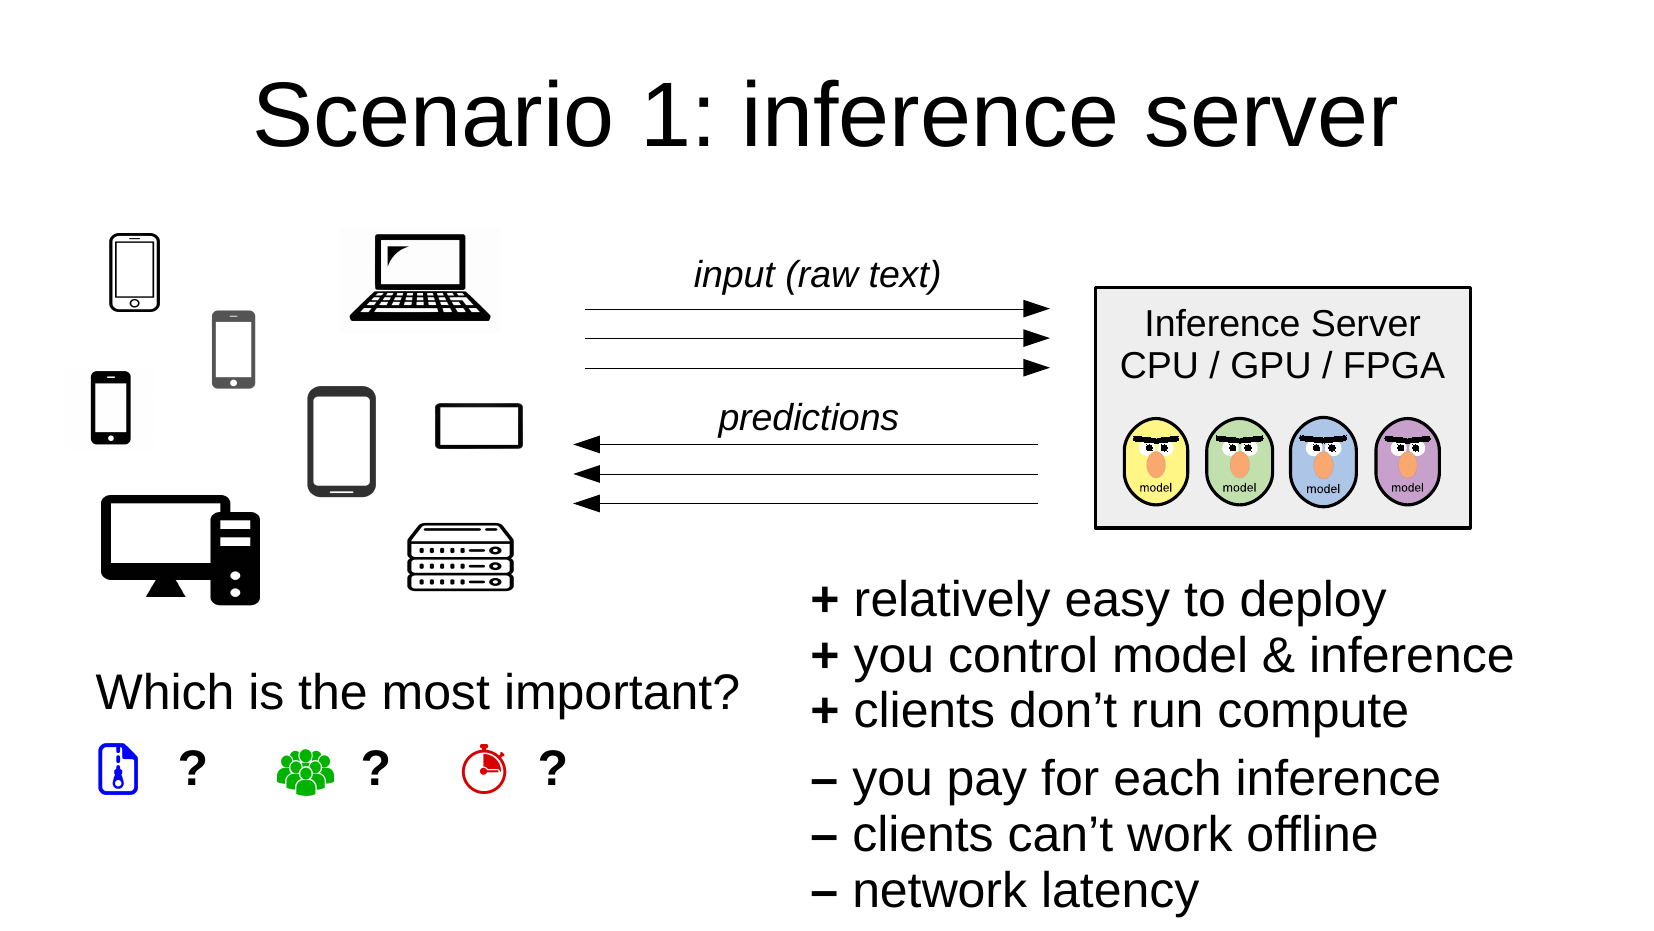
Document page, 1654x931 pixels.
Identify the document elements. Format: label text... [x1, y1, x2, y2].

picture [101, 482, 260, 618]
text_box ? [162, 732, 221, 803]
subtitle Which is the most important? [95, 636, 781, 749]
picture [65, 362, 156, 453]
picture [459, 744, 509, 794]
text_box input (raw text) [642, 245, 993, 429]
text_box Inference Server CPU / GPU / FPGA [1095, 287, 1471, 528]
text_box ? [522, 732, 581, 803]
picture [339, 227, 501, 334]
picture [395, 515, 526, 599]
text_box predictions [703, 389, 928, 527]
text_box [1290, 417, 1357, 507]
picture [435, 403, 523, 450]
picture [185, 303, 409, 502]
picture [92, 743, 144, 795]
picture [277, 742, 334, 803]
text_box [1206, 418, 1273, 505]
text_box ? [345, 732, 404, 803]
picture [89, 233, 180, 312]
text_box [1375, 418, 1440, 505]
title Scenario 1: inference server [82, 37, 1571, 193]
text_box [1124, 418, 1188, 505]
text_box + relatively easy to deploy + you control model & inference + clients don’t run compute – you pay for each inference – clients can’t work offline – network latency [810, 571, 1654, 918]
